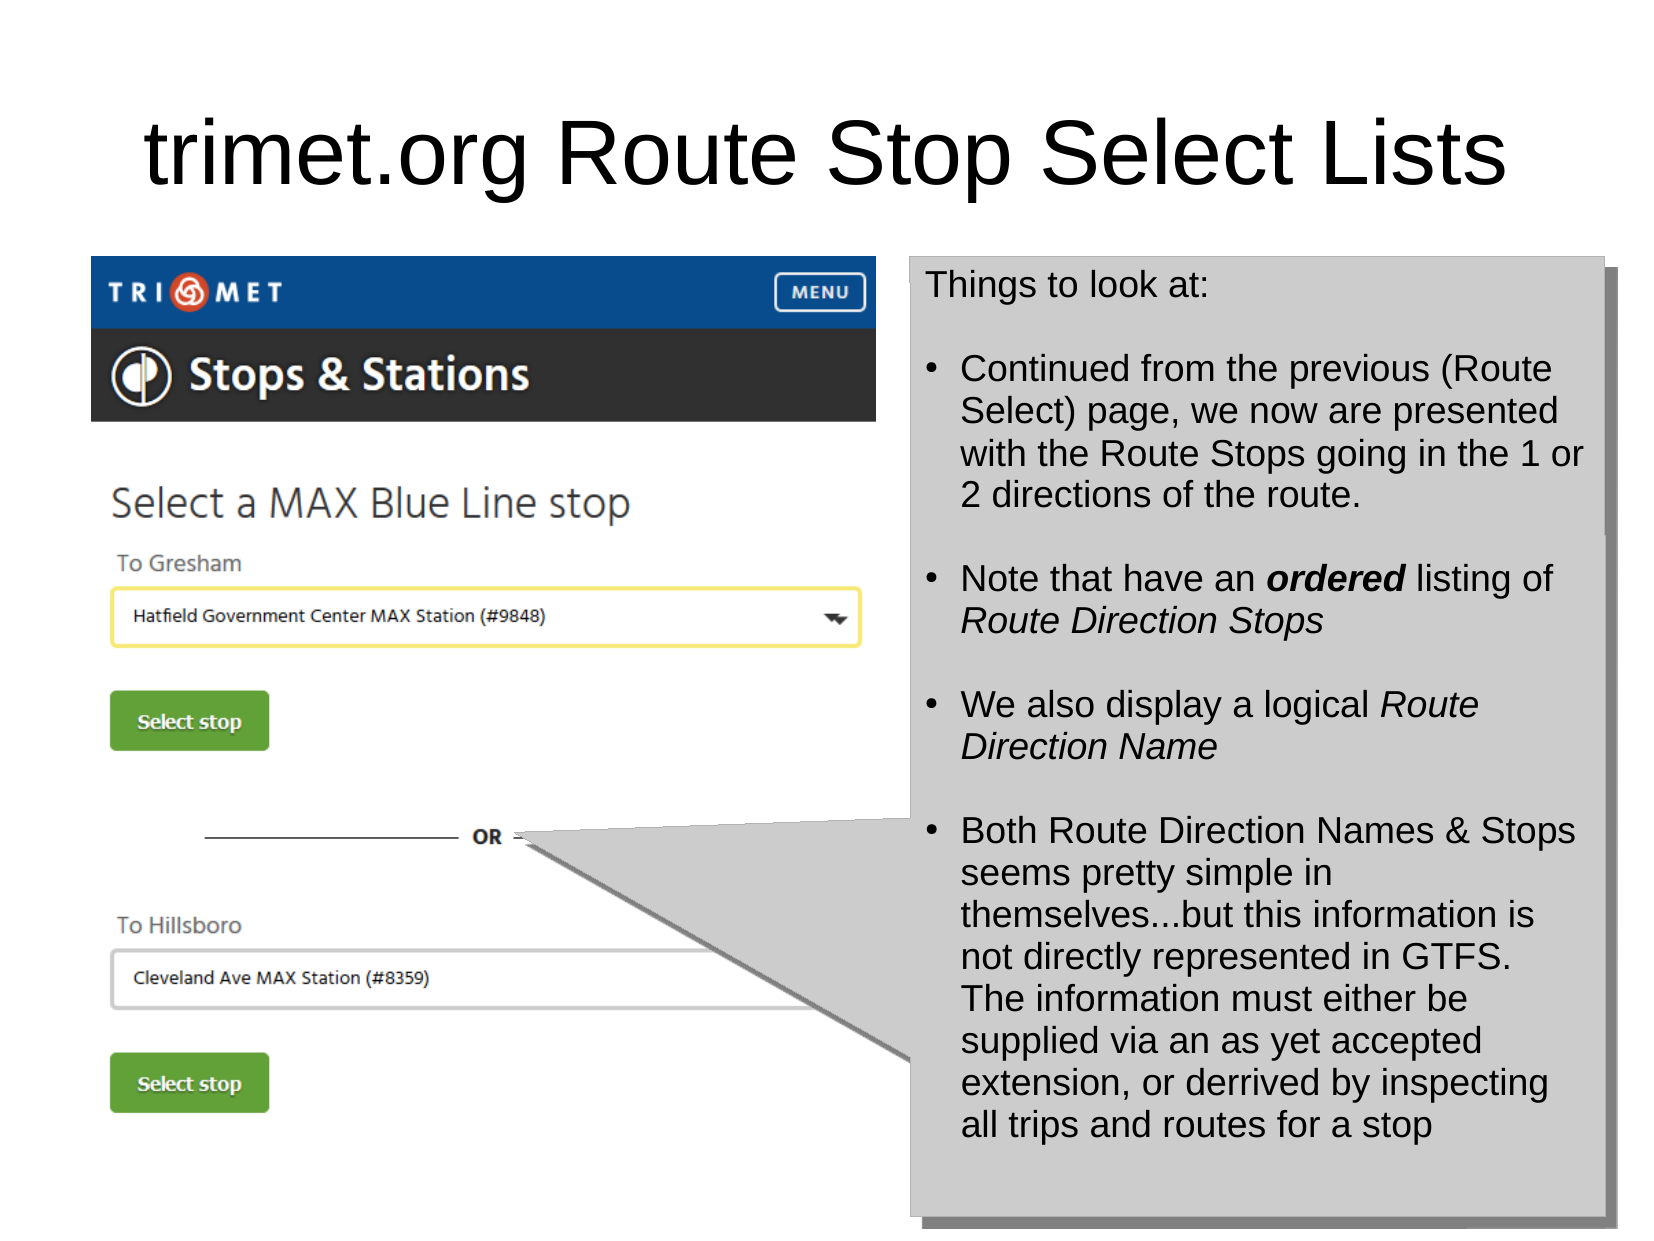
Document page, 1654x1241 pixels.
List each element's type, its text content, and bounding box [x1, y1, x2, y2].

text_box Things to look at: Continued from the previous (Route Select) page, we now are presented with the Route Stops going in the 1 or 2 directions of the route. Note that have an ordered listing of Route Direction Stops We also display a logical Route Direction Name Both Route Direction Names & Stops seems pretty simple in themselves...but this information is not directly represented in GTFS. The information must either be supplied via an as yet accepted extension, or derrived by inspecting all trips and routes for a stop [514, 256, 1606, 1217]
title trimet.org Route Stop Select Lists [82, 49, 1571, 257]
picture [91, 256, 876, 1157]
